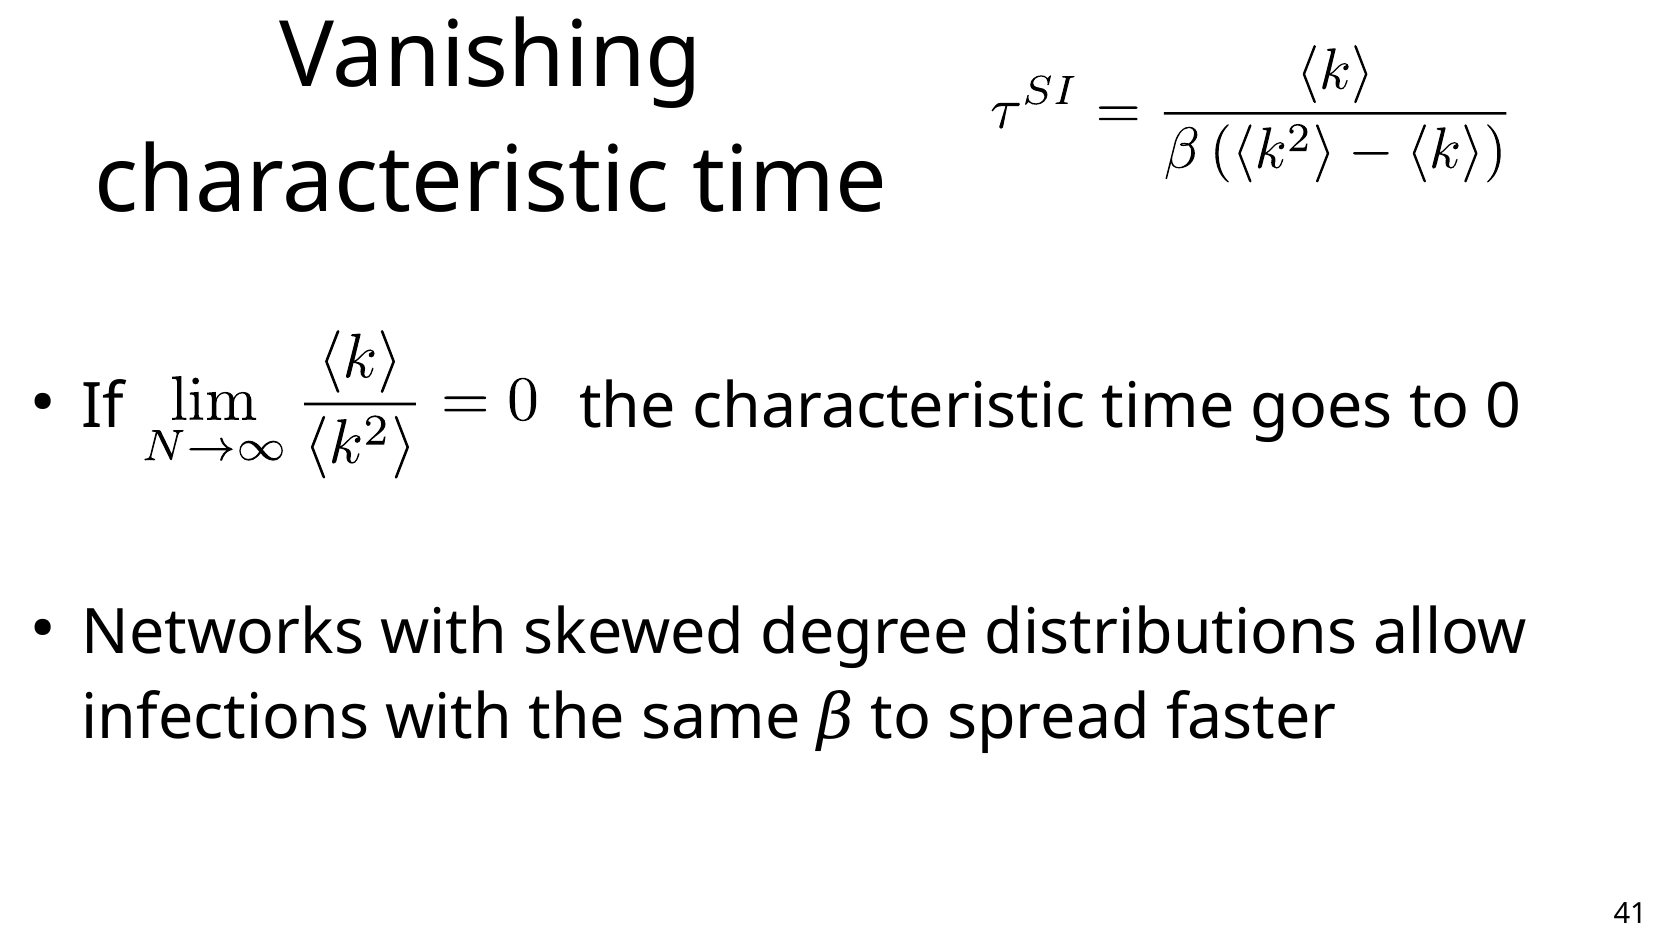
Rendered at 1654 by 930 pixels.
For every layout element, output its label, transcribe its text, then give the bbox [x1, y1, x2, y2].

text_box [990, 44, 1507, 183]
title Vanishing characteristic time [82, 1, 901, 225]
list If the characteristic time goes to 0 Networks with skewed degree distributions allow infections with the same β to spread faster [15, 359, 1606, 901]
text_box [141, 330, 539, 479]
